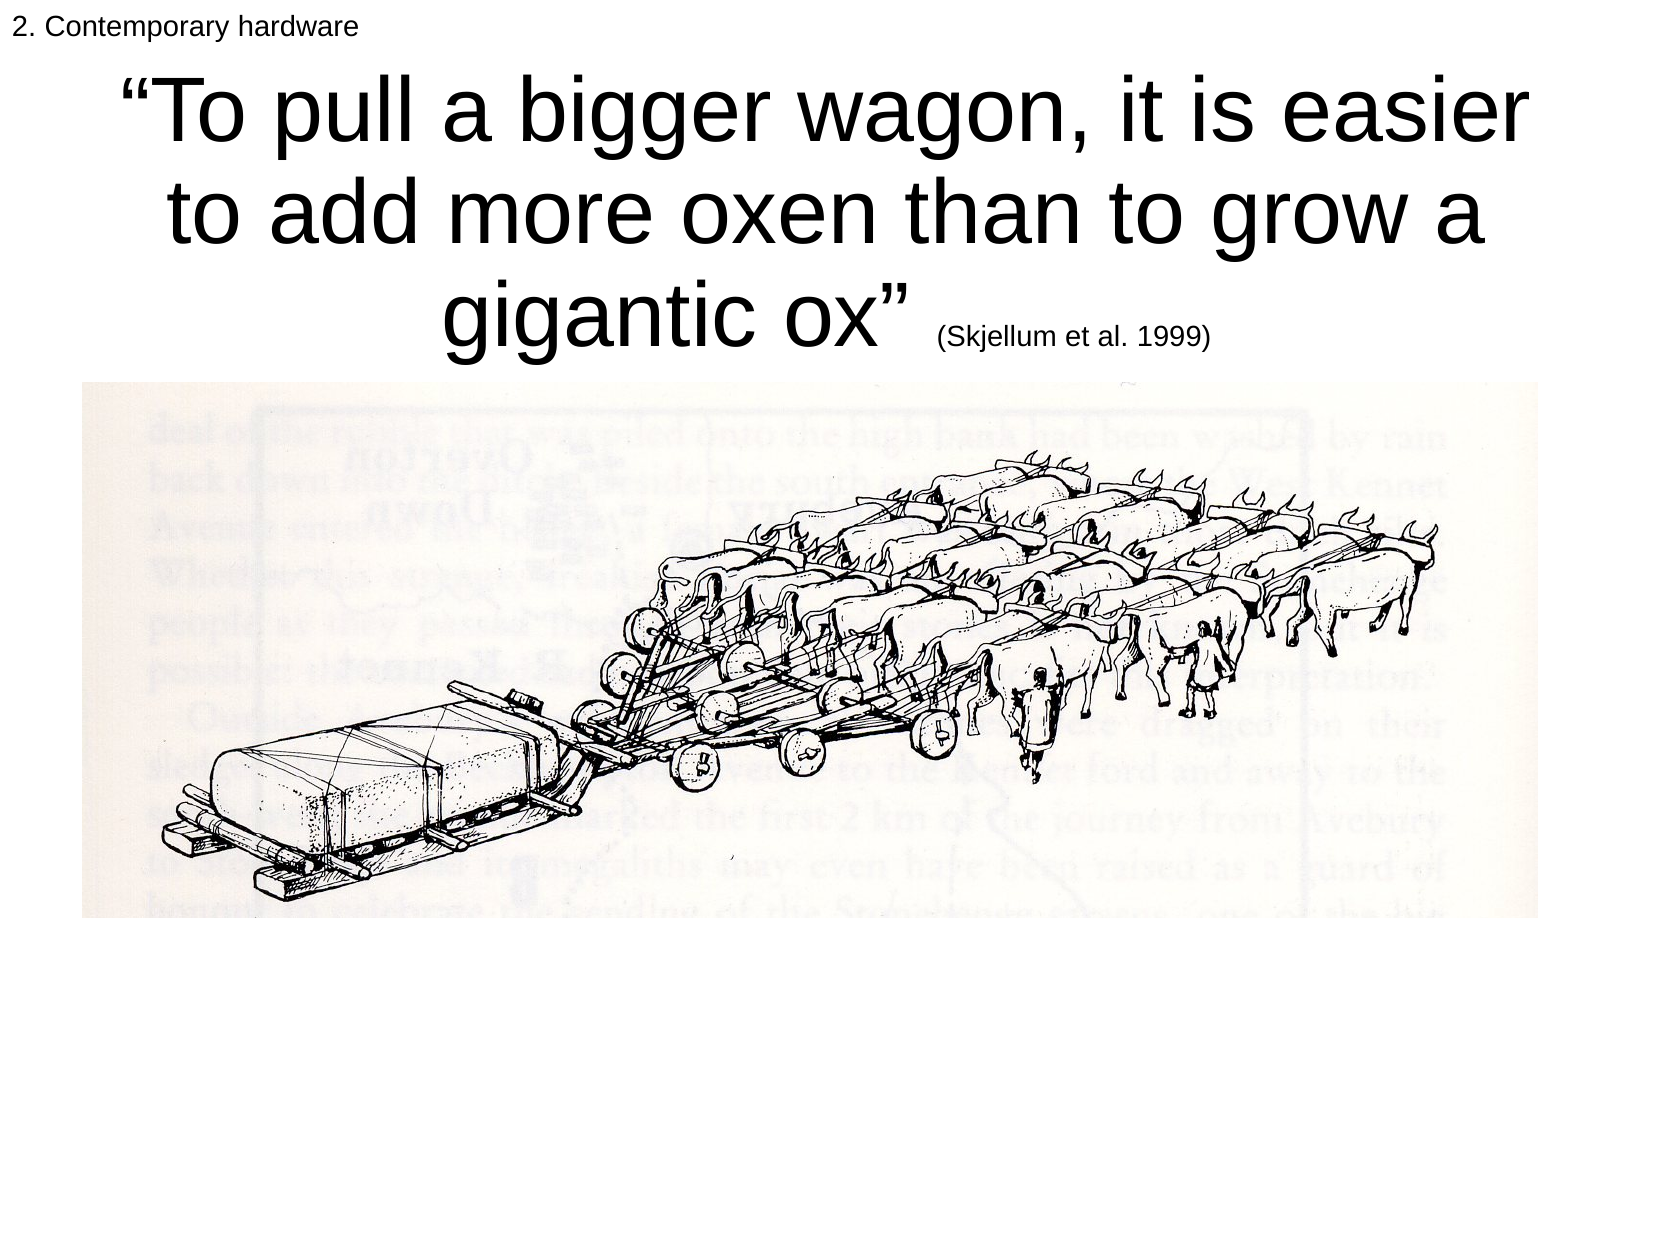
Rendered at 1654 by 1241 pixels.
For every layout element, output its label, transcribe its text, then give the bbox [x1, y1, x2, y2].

title “To pull a bigger wagon, it is easier to add more oxen than to grow a gigantic ox” (Skjellum et al. 1999) [82, 57, 1571, 367]
picture [82, 382, 1538, 918]
text_box 2. Contemporary hardware [11, 8, 815, 44]
